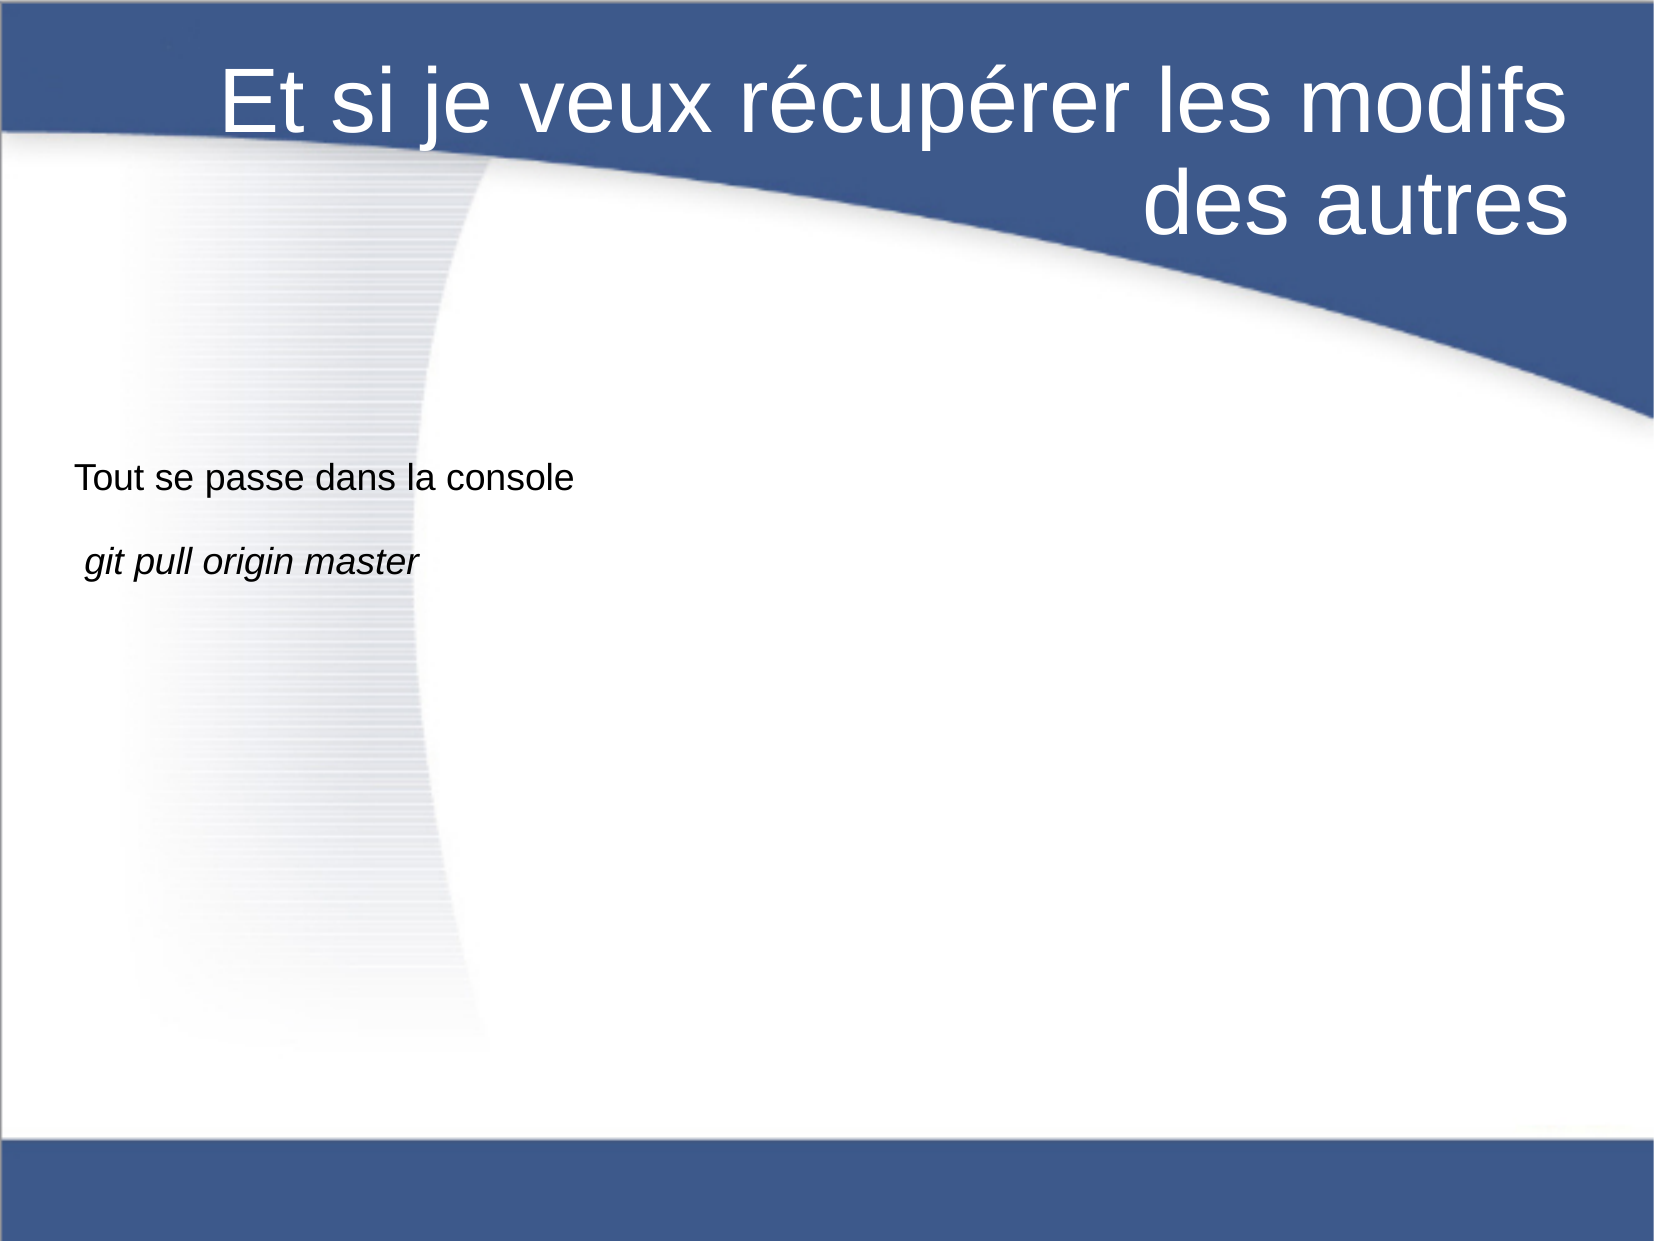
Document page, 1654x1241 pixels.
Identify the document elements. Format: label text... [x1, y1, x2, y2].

picture [0, 0, 1654, 1241]
title Et si je veux récupérer les modifs des autres [82, 49, 1571, 257]
text_box Tout se passe dans la console git pull origin master [59, 448, 1619, 590]
